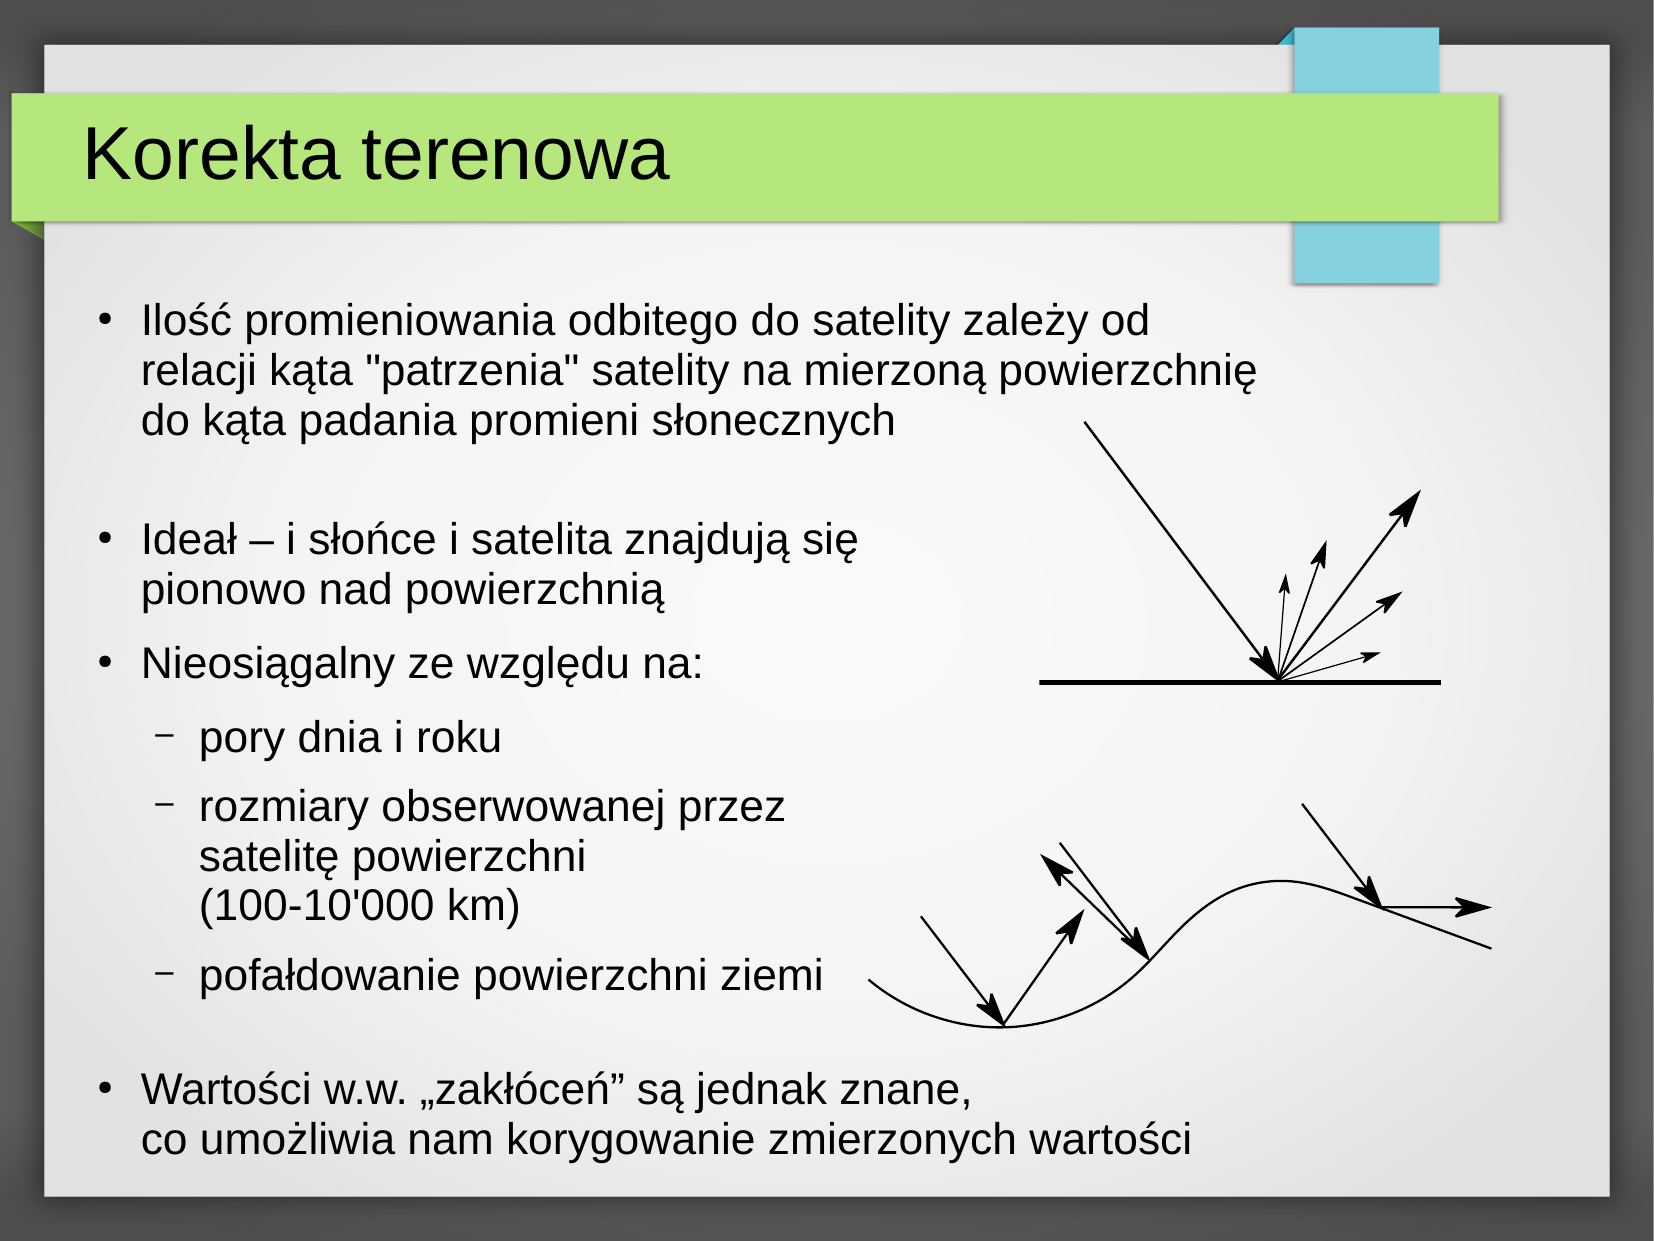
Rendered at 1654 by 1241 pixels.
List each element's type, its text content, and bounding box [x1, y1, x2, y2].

list Ilość promieniowania odbitego do satelity zależy od relacji kąta "patrzenia" satelity na mierzoną powierzchnię do kąta padania promieni słonecznych Ideał – i słońce i satelita znajdują się pionowo nad powierzchnią Nieosiągalny ze względu na: pory dnia i roku rozmiary obserwowanej przez satelitę powierzchni (100-10'000 km) pofałdowanie powierzchni ziemi Wartości w.w. „zakłóceń” są jednak znane, co umożliwia nam korygowanie zmierzonych wartości [82, 295, 1571, 1170]
title Korekta terenowa [82, 94, 1264, 213]
picture [0, 0, 1654, 1241]
